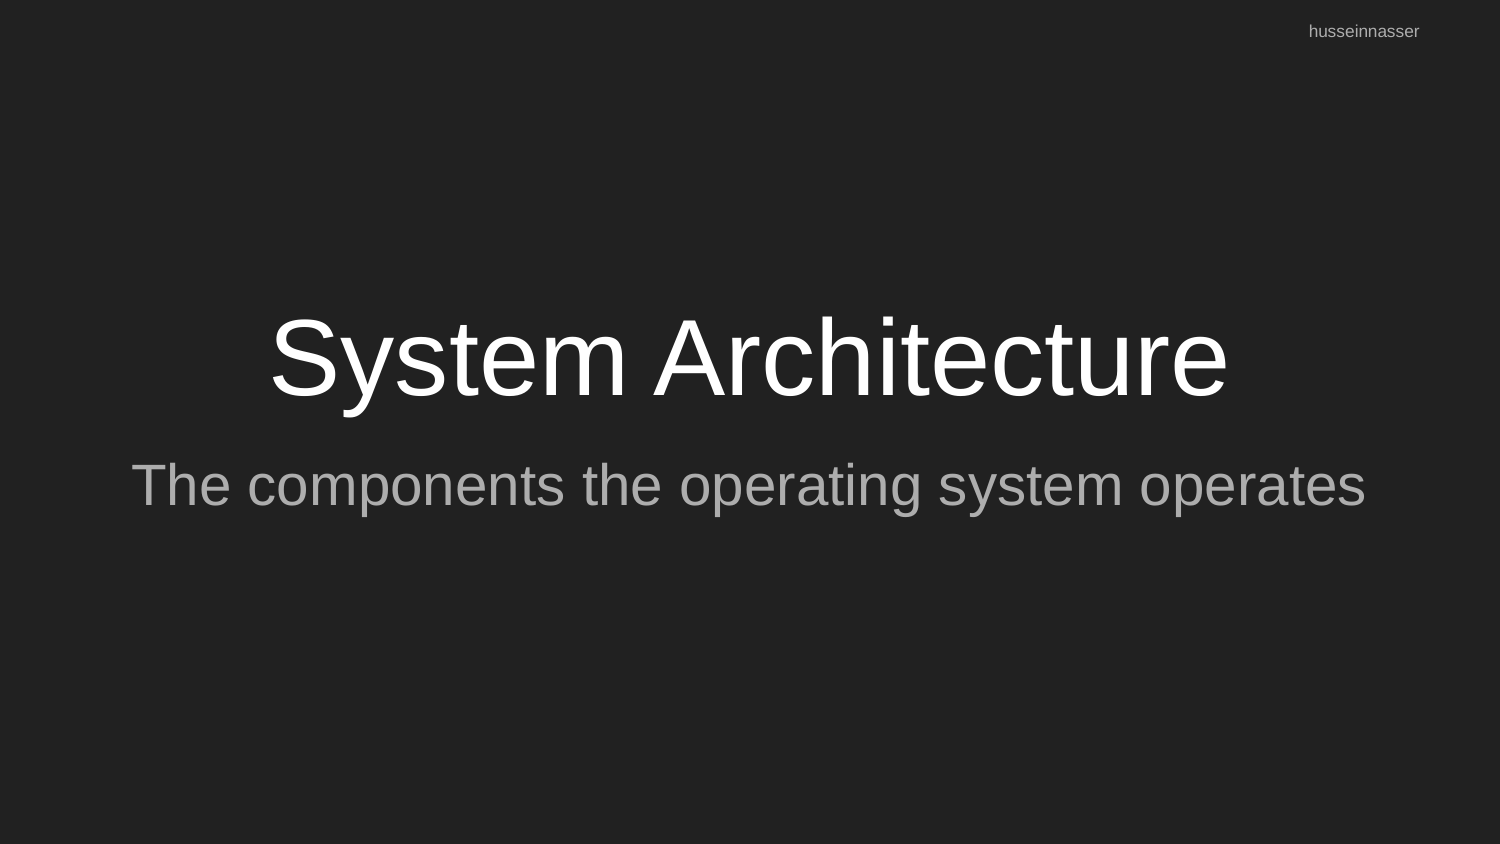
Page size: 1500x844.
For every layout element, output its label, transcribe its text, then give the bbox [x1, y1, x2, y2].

title System Architecture [51, 95, 1449, 432]
subtitle husseinnasser [1236, 11, 1492, 53]
subtitle The components the operating system operates [51, 432, 1449, 563]
